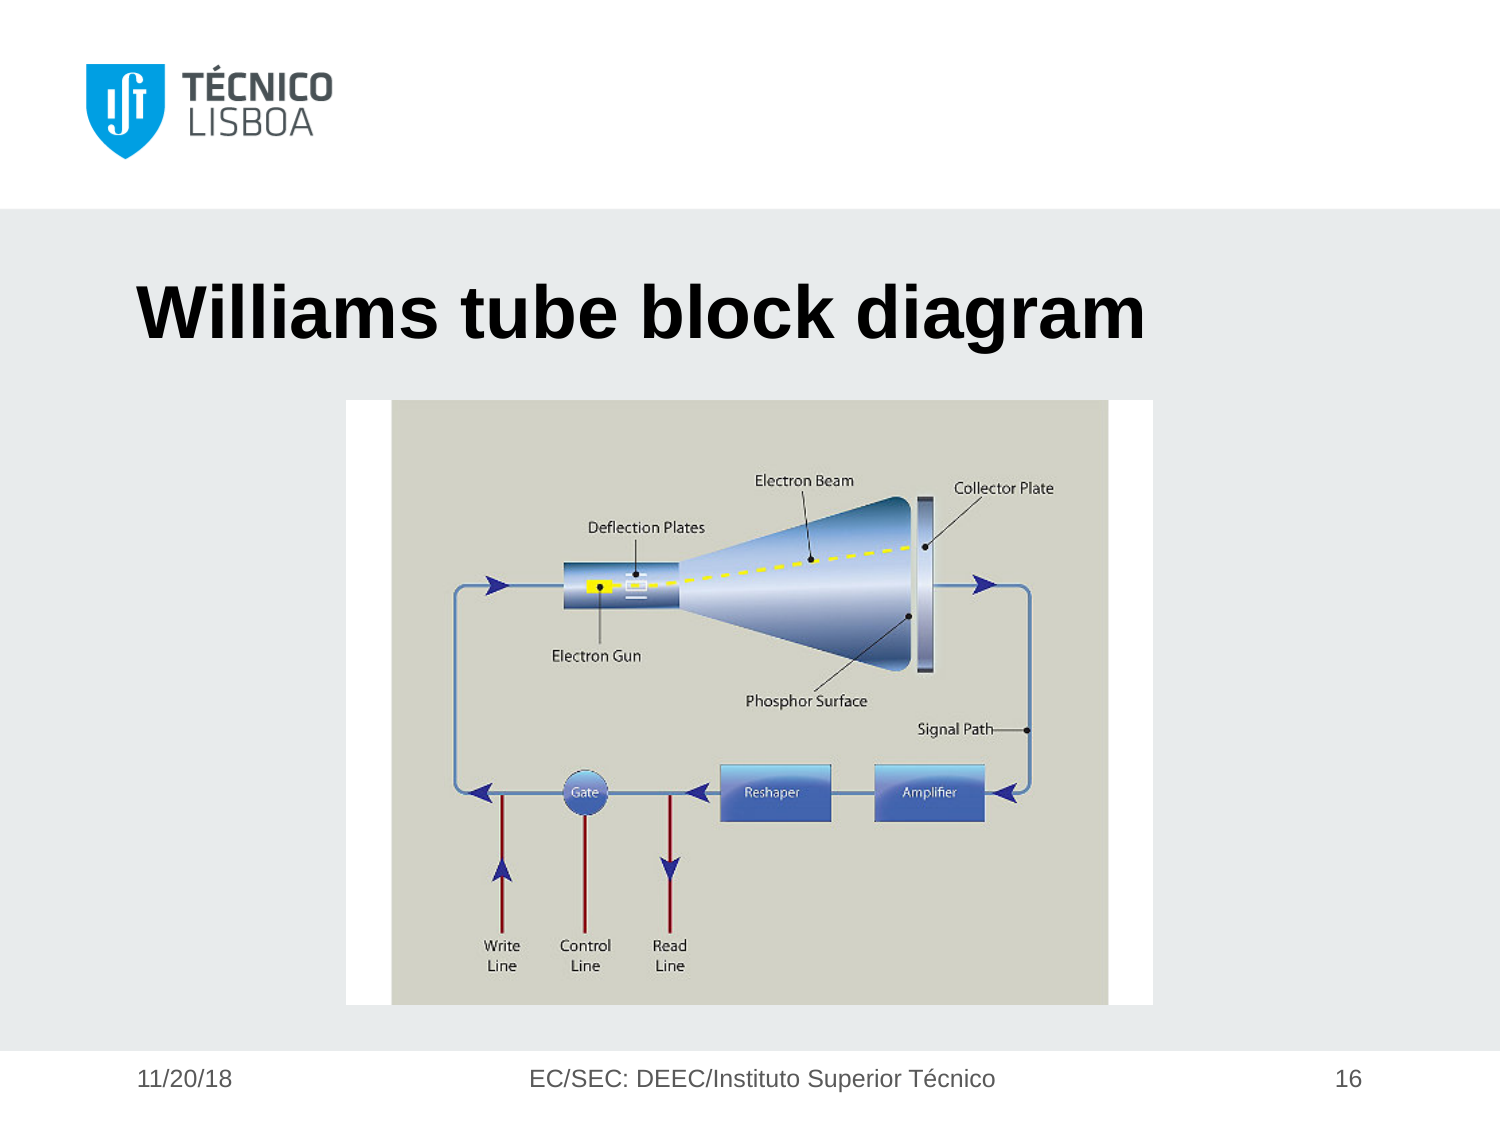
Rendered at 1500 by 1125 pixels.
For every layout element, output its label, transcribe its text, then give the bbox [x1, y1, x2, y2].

picture [0, 0, 1500, 1125]
slide_number 11/20/18 [121, 1052, 425, 1103]
footer EC/SEC: DEEC/Instituto Superior Técnico [512, 1052, 1021, 1103]
slide_number <number> [1077, 1052, 1378, 1103]
title Williams tube block diagram [121, 237, 1378, 381]
